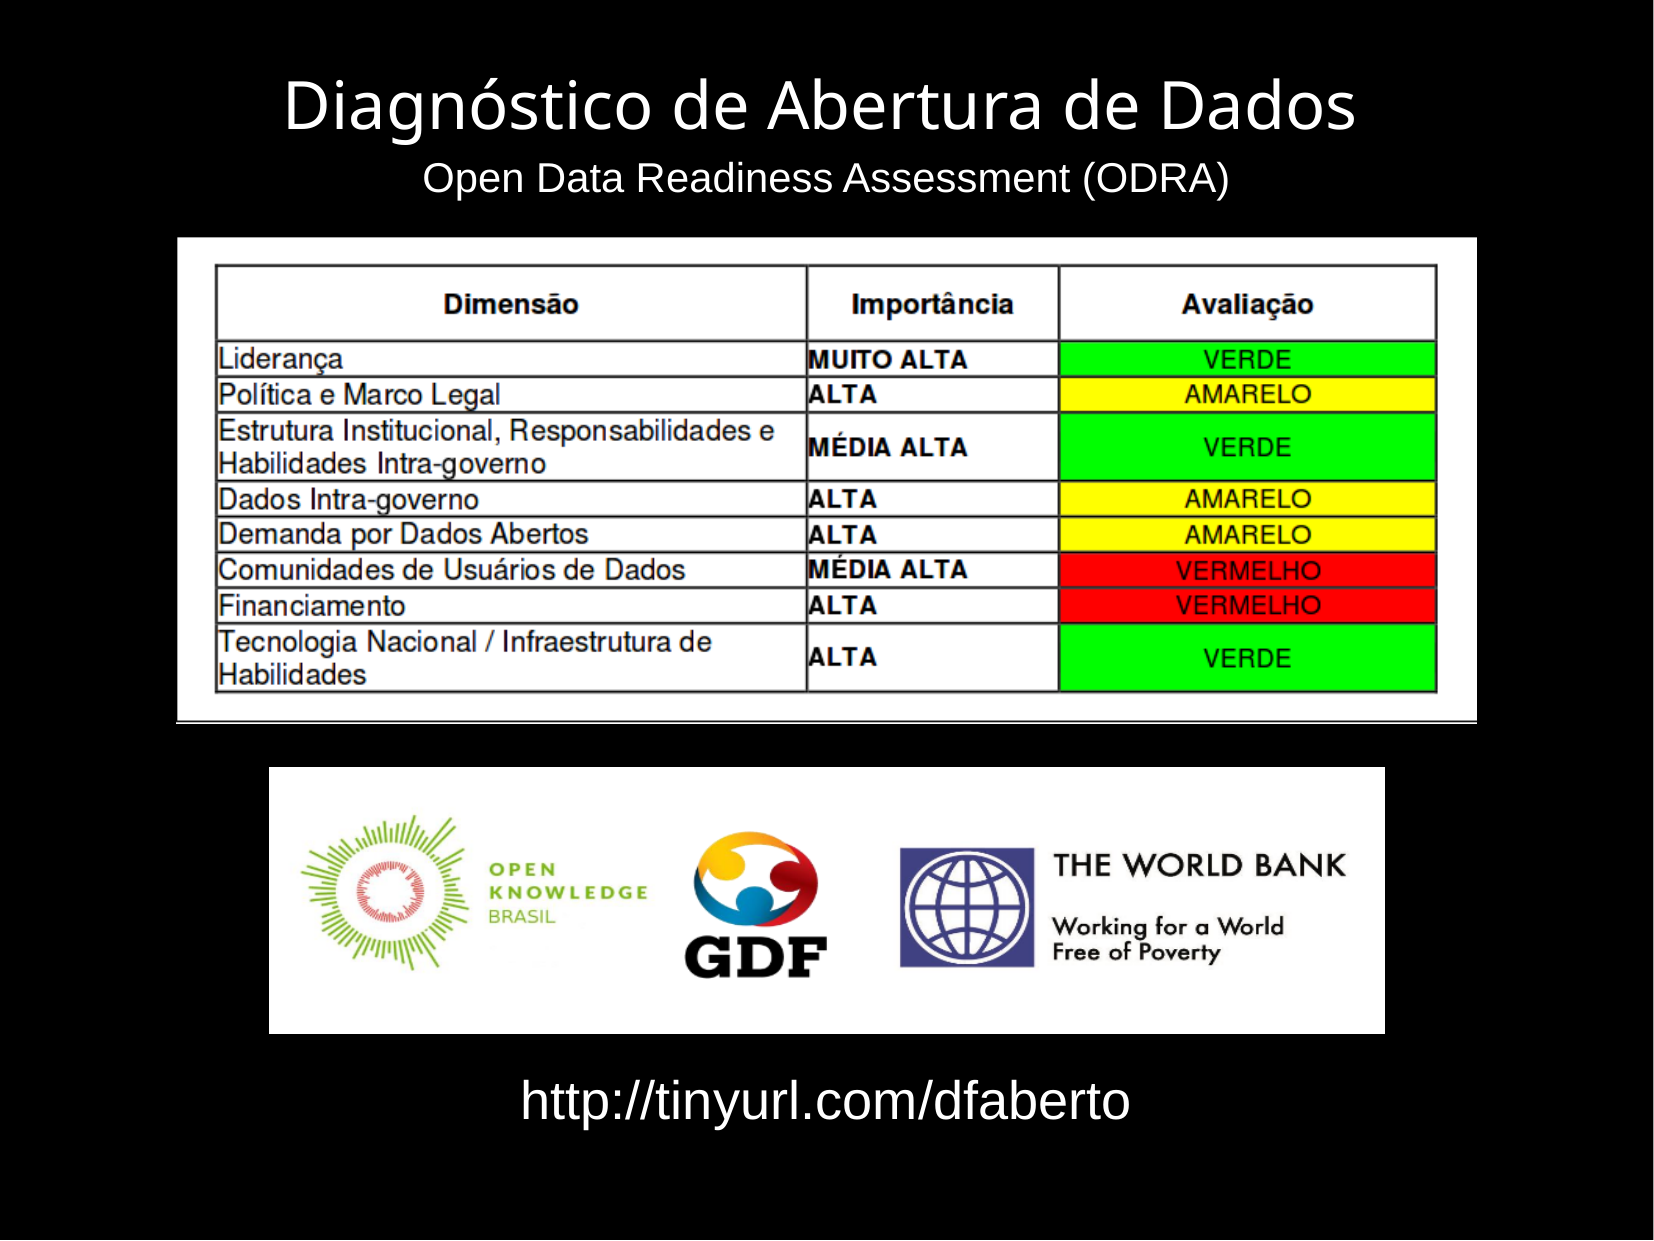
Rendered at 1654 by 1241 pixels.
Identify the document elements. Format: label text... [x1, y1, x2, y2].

title Diagnóstico de Abertura de Dados [76, 0, 1565, 207]
picture [269, 767, 1385, 1034]
picture [176, 236, 1477, 724]
text_box Open Data Readiness Assessment (ODRA) [407, 147, 1246, 210]
text_box http://tinyurl.com/dfaberto [505, 1062, 1148, 1241]
